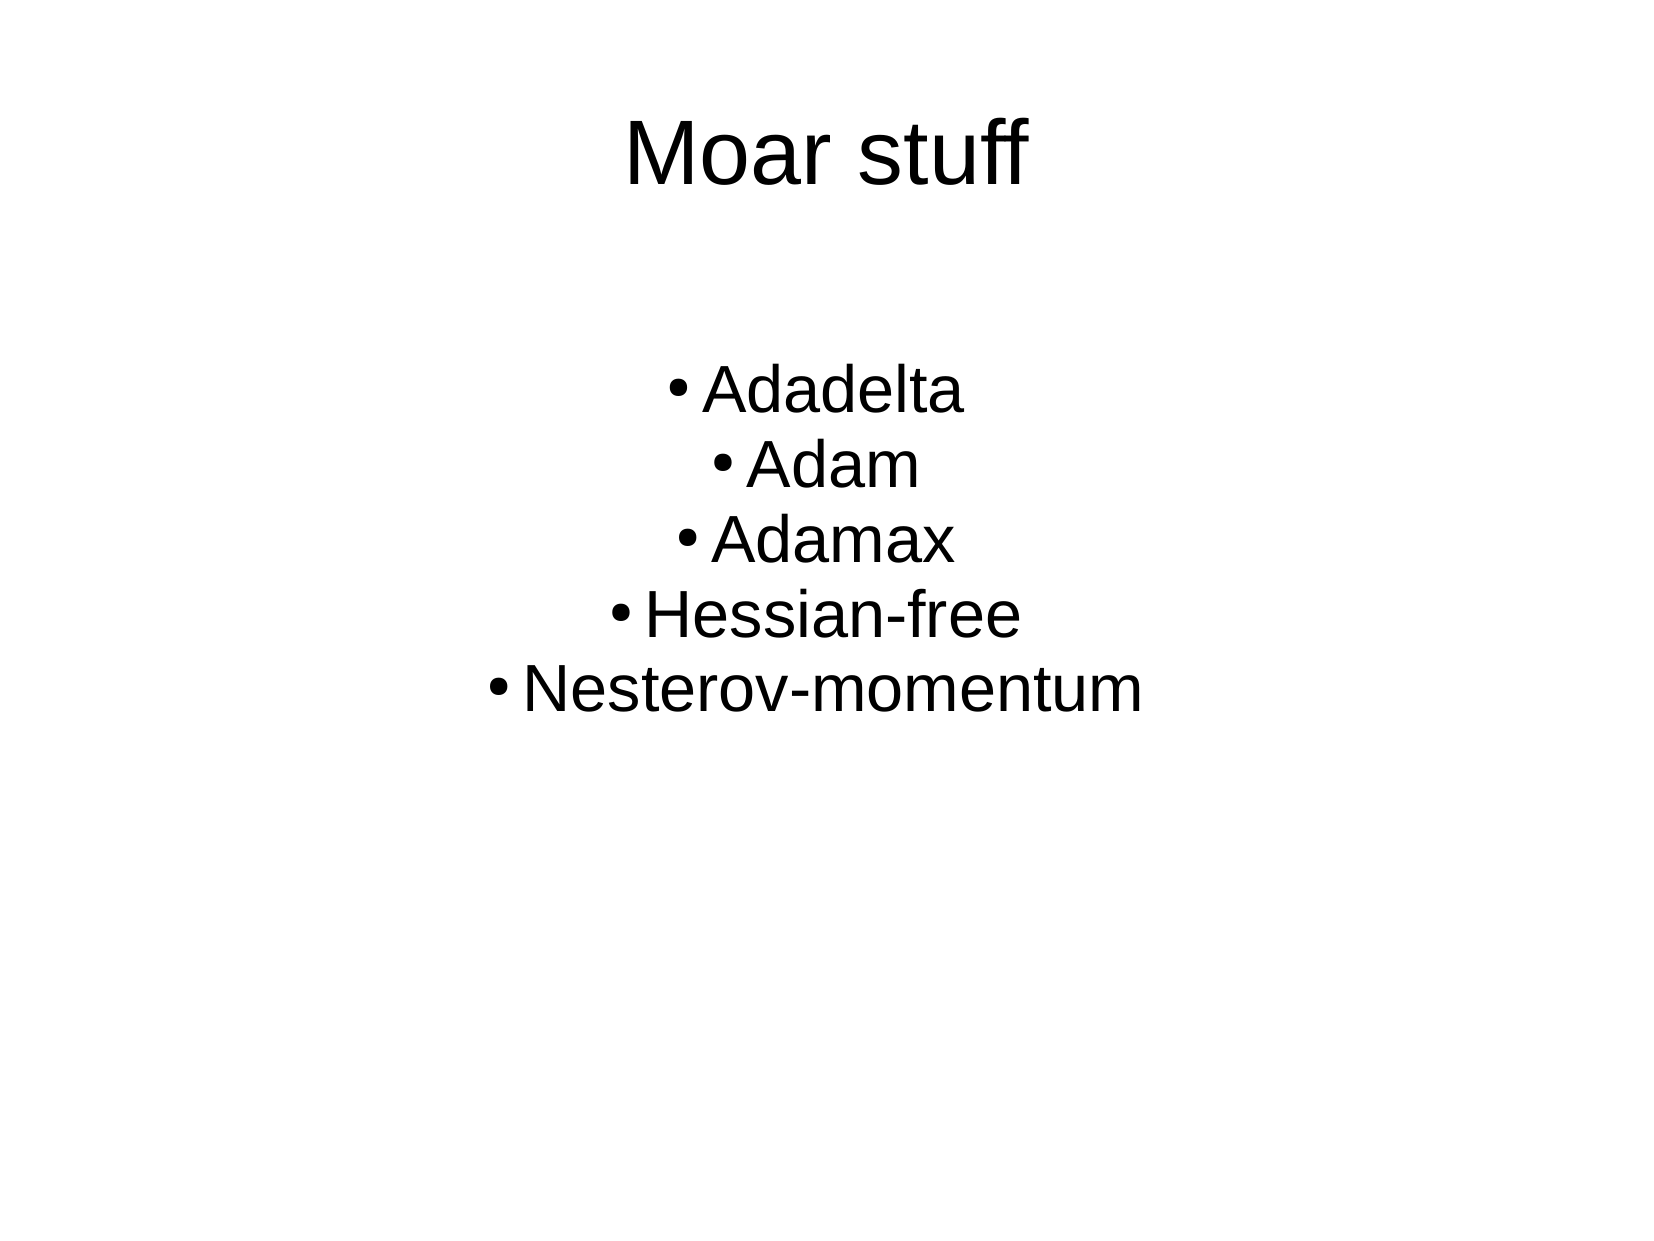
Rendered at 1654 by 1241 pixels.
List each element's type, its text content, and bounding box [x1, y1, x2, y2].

text_box Adadelta Adam Adamax Hessian-free Nesterov-momentum [0, 345, 1632, 734]
title Moar stuff [82, 49, 1571, 257]
